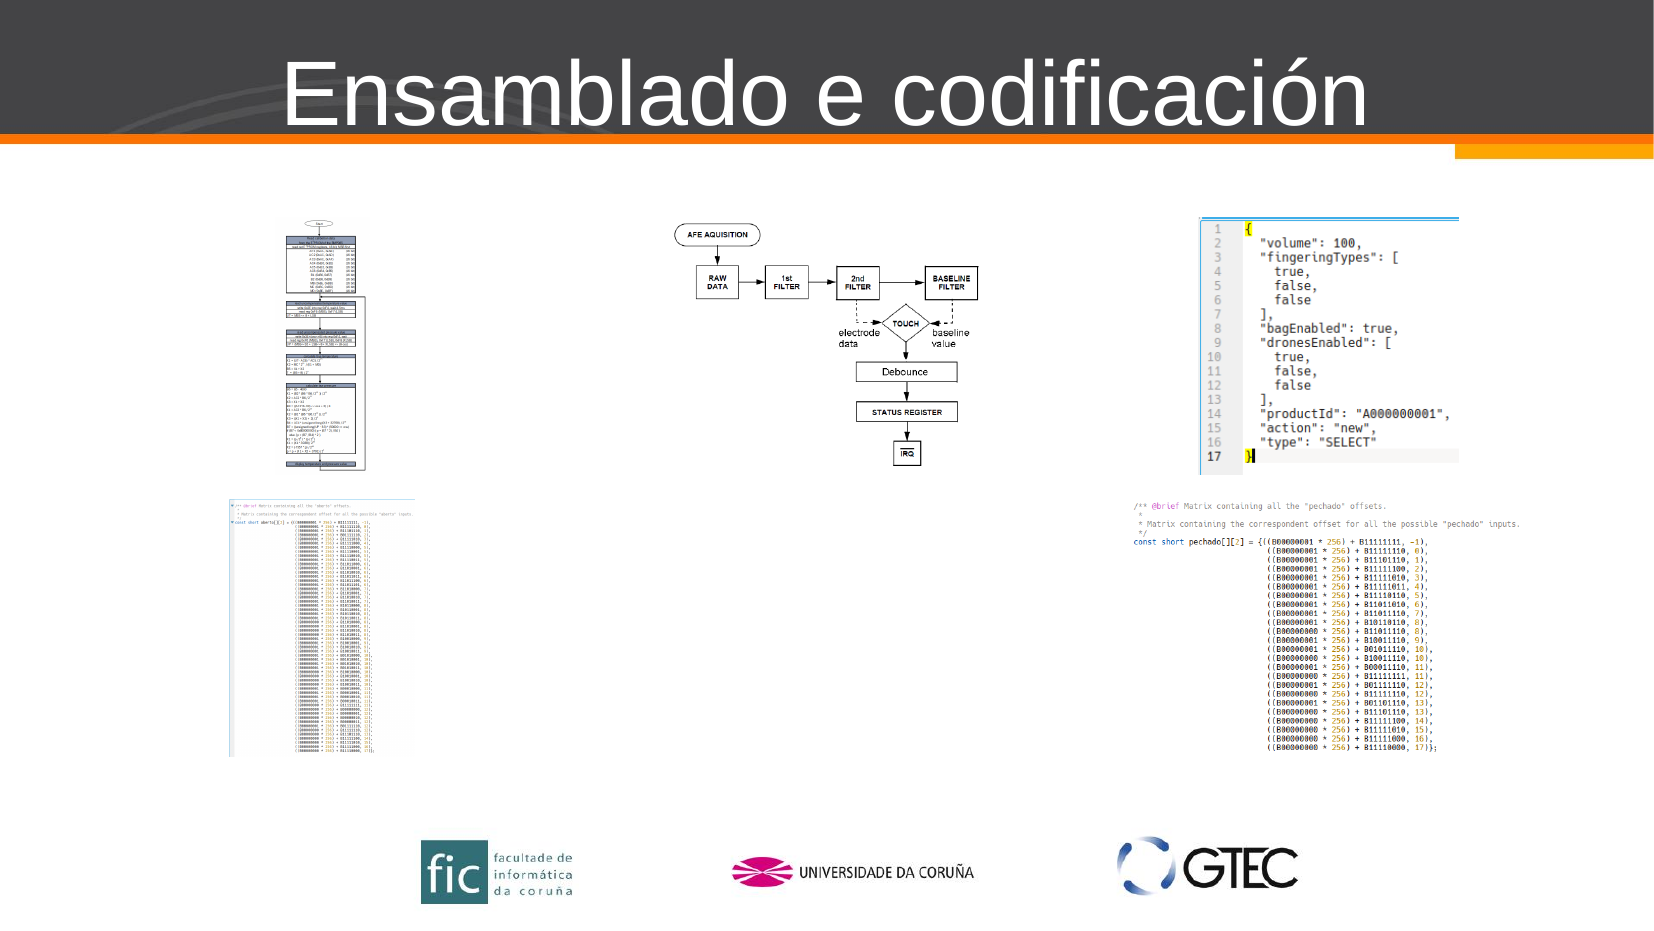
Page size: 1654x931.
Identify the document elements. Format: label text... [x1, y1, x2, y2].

title Ensamblado e codificación [82, 37, 1571, 151]
picture [0, 0, 1654, 931]
